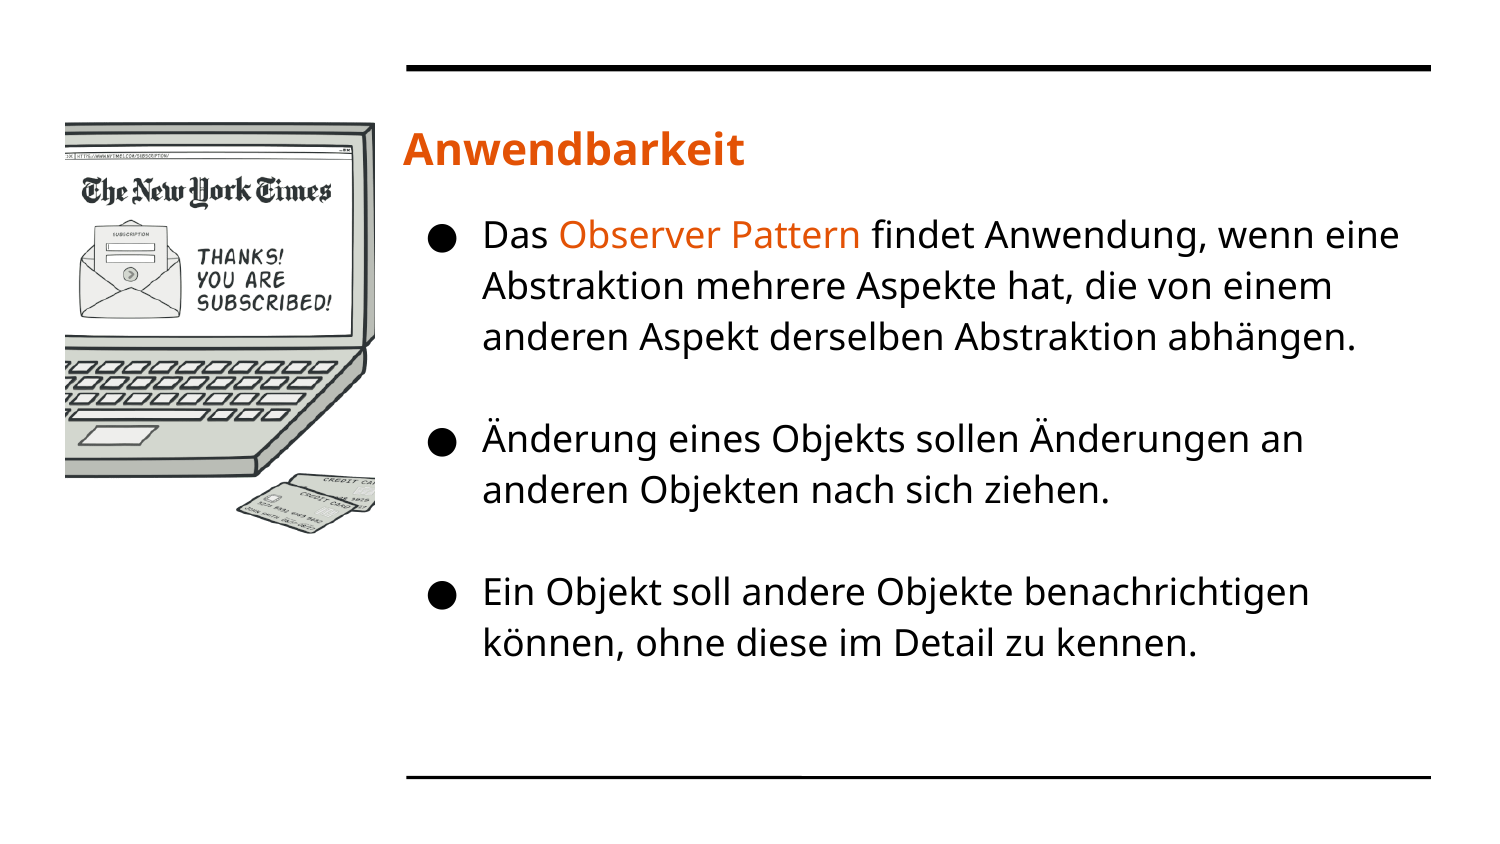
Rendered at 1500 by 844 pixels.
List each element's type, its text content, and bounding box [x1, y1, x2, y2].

title Anwendbarkeit [389, 103, 1428, 194]
picture [65, 67, 375, 548]
subtitle Das Observer Pattern findet Anwendung, wenn eine Abstraktion mehrere Aspekte hat, die von einem anderen Aspekt derselben Abstraktion abhängen. Änderung eines Objekts sollen Änderungen an anderen Objekten nach sich ziehen. Ein Objekt soll andere Objekte benachrichtigen können, ohne diese im Detail zu kennen. [392, 193, 1431, 735]
